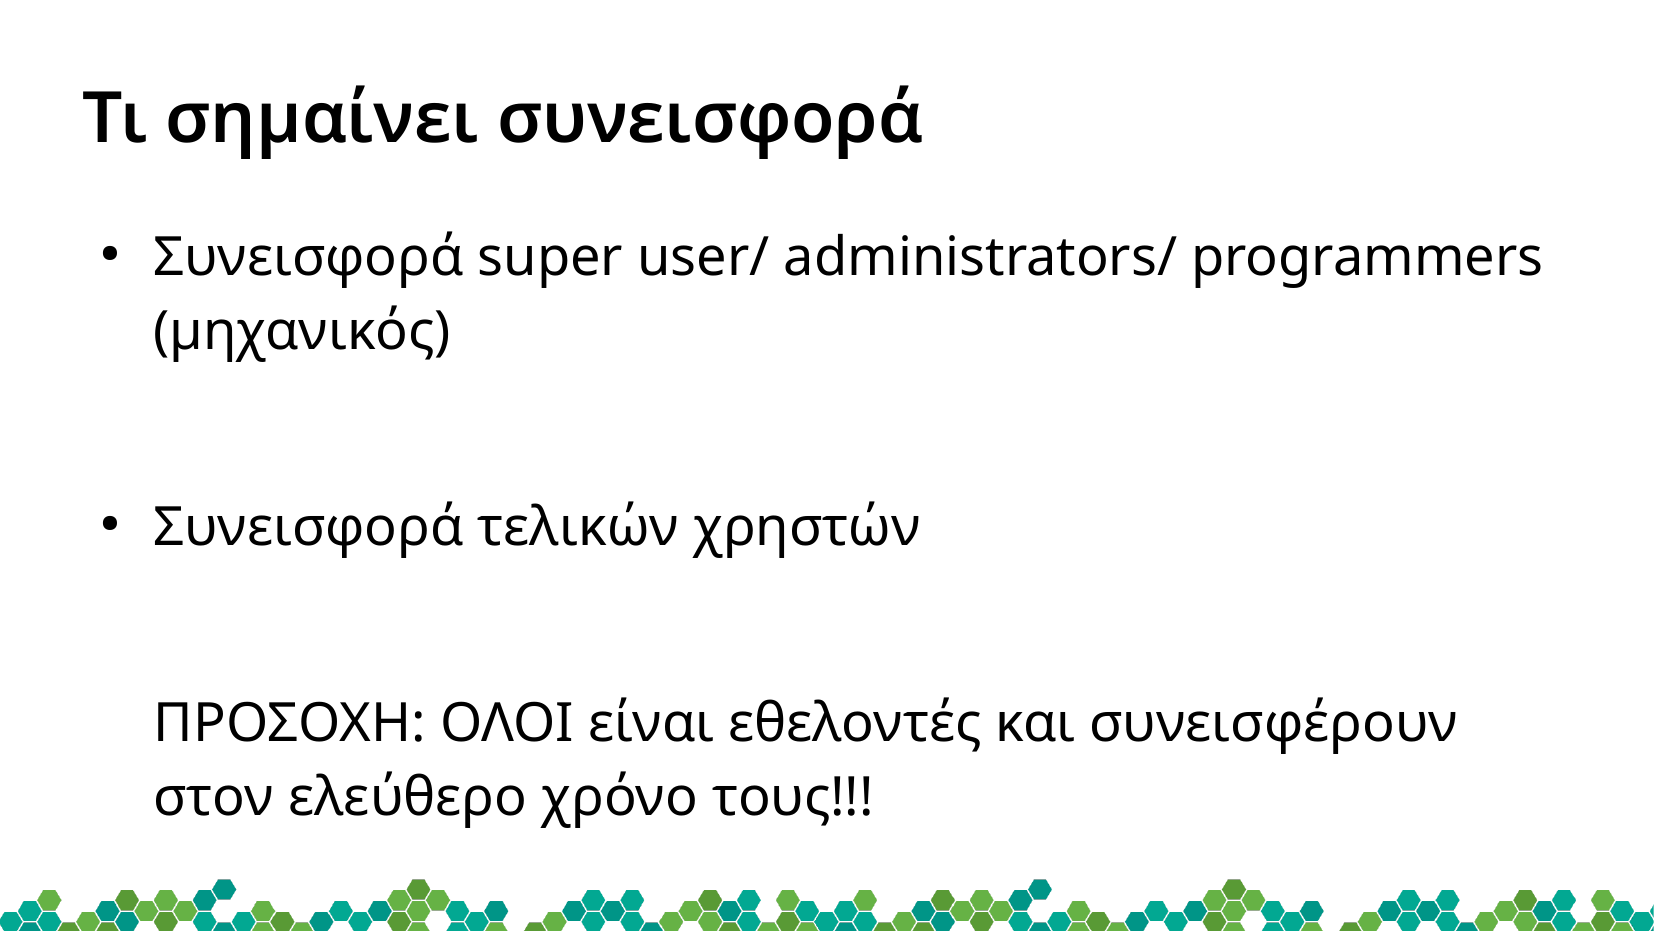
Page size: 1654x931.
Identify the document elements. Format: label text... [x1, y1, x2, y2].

title Τι σημαίνει συνεισφορά [82, 37, 1571, 193]
list Συνεισφορά super user/ administrators/ programmers (μηχανικός) Συνεισφορά τελικών χρηστών ΠΡΟΣΟΧΗ: ΟΛΟΙ είναι εθελοντές και συνεισφέρουν στον ελεύθερο χρόνο τους!!! [82, 217, 1571, 855]
picture [0, 871, 1654, 931]
